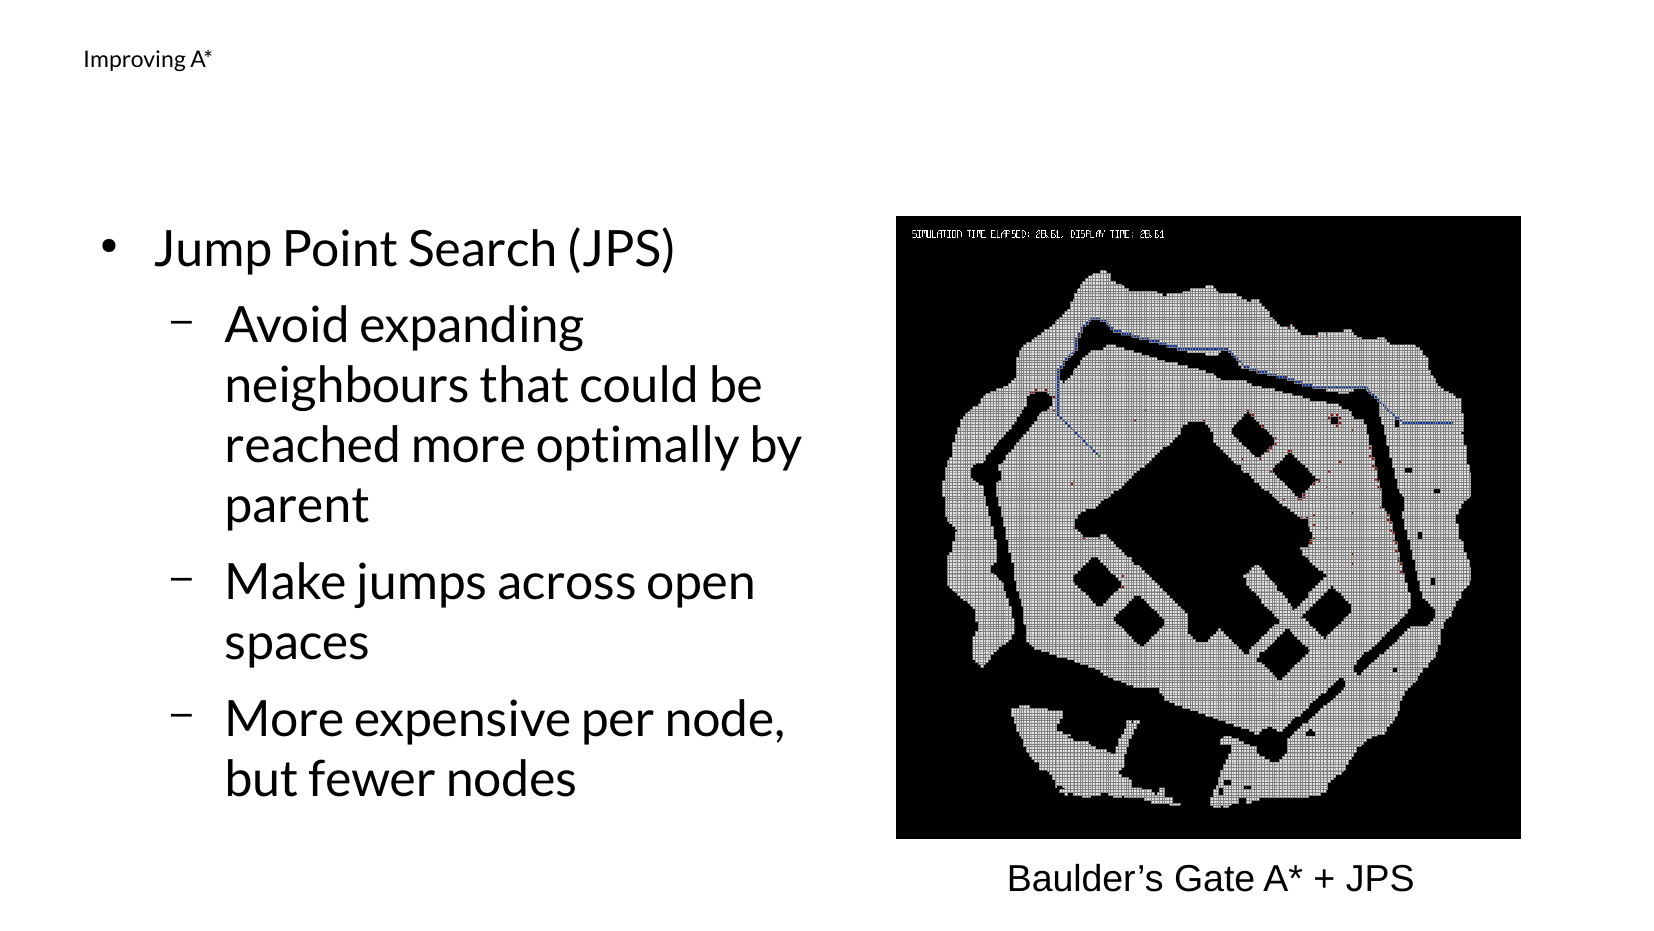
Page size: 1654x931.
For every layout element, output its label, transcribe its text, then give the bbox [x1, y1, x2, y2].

title Improving A* [83, 0, 1571, 119]
picture [896, 216, 1521, 839]
text_box Baulder’s Gate A* + JPS [992, 850, 1430, 908]
list Jump Point Search (JPS) Avoid expanding neighbours that could be reached more optimally by parent Make jumps across open spaces More expensive per node, but fewer nodes [82, 217, 809, 839]
